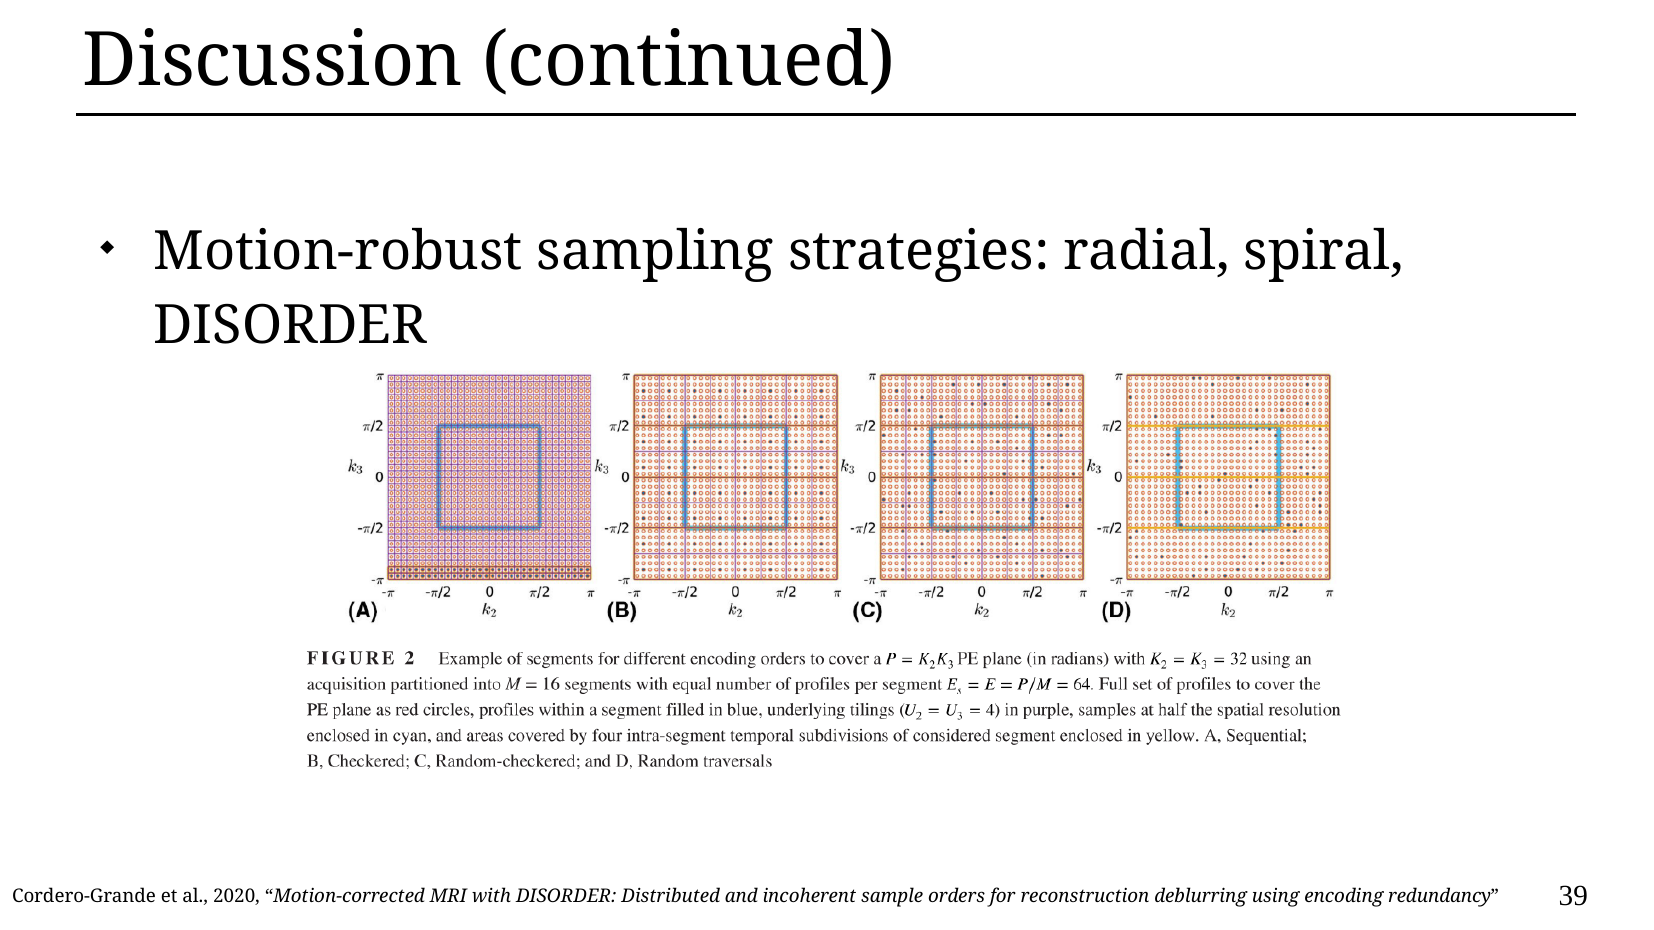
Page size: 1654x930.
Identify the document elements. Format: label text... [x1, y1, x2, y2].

title Discussion (continued) [82, 7, 1571, 105]
picture [300, 358, 1354, 779]
list Motion-robust sampling strategies: radial, spiral, DISORDER [82, 211, 1571, 793]
text_box Cordero-Grande et al., 2020, “Motion-corrected MRI with DISORDER: Distributed and incoherent sample orders for reconstruction deblurring using encoding redundancy” [0, 874, 1528, 930]
